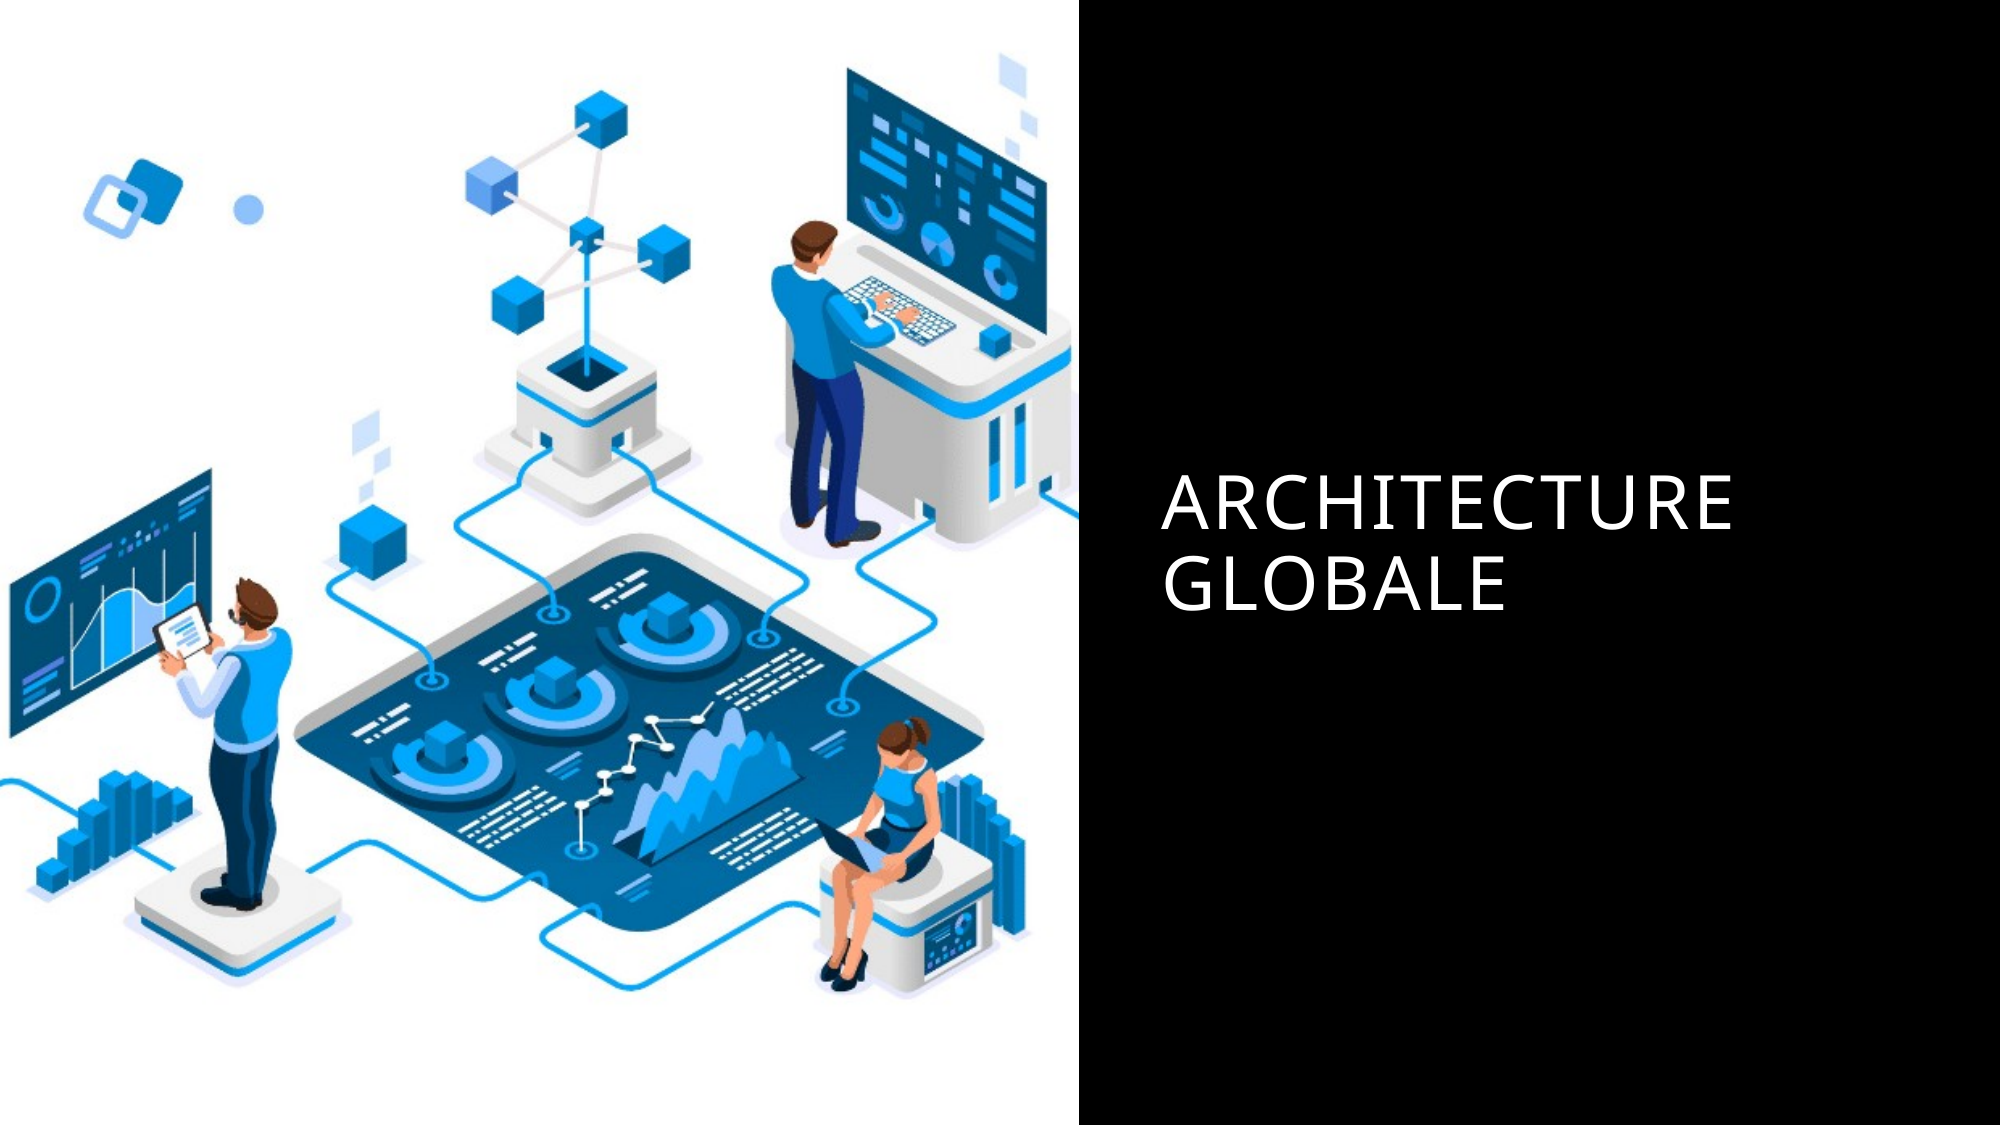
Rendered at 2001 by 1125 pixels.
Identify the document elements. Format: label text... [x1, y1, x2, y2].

picture [0, 0, 1079, 1125]
title ARCHITECTURE GLOBALE [1146, 80, 1833, 634]
